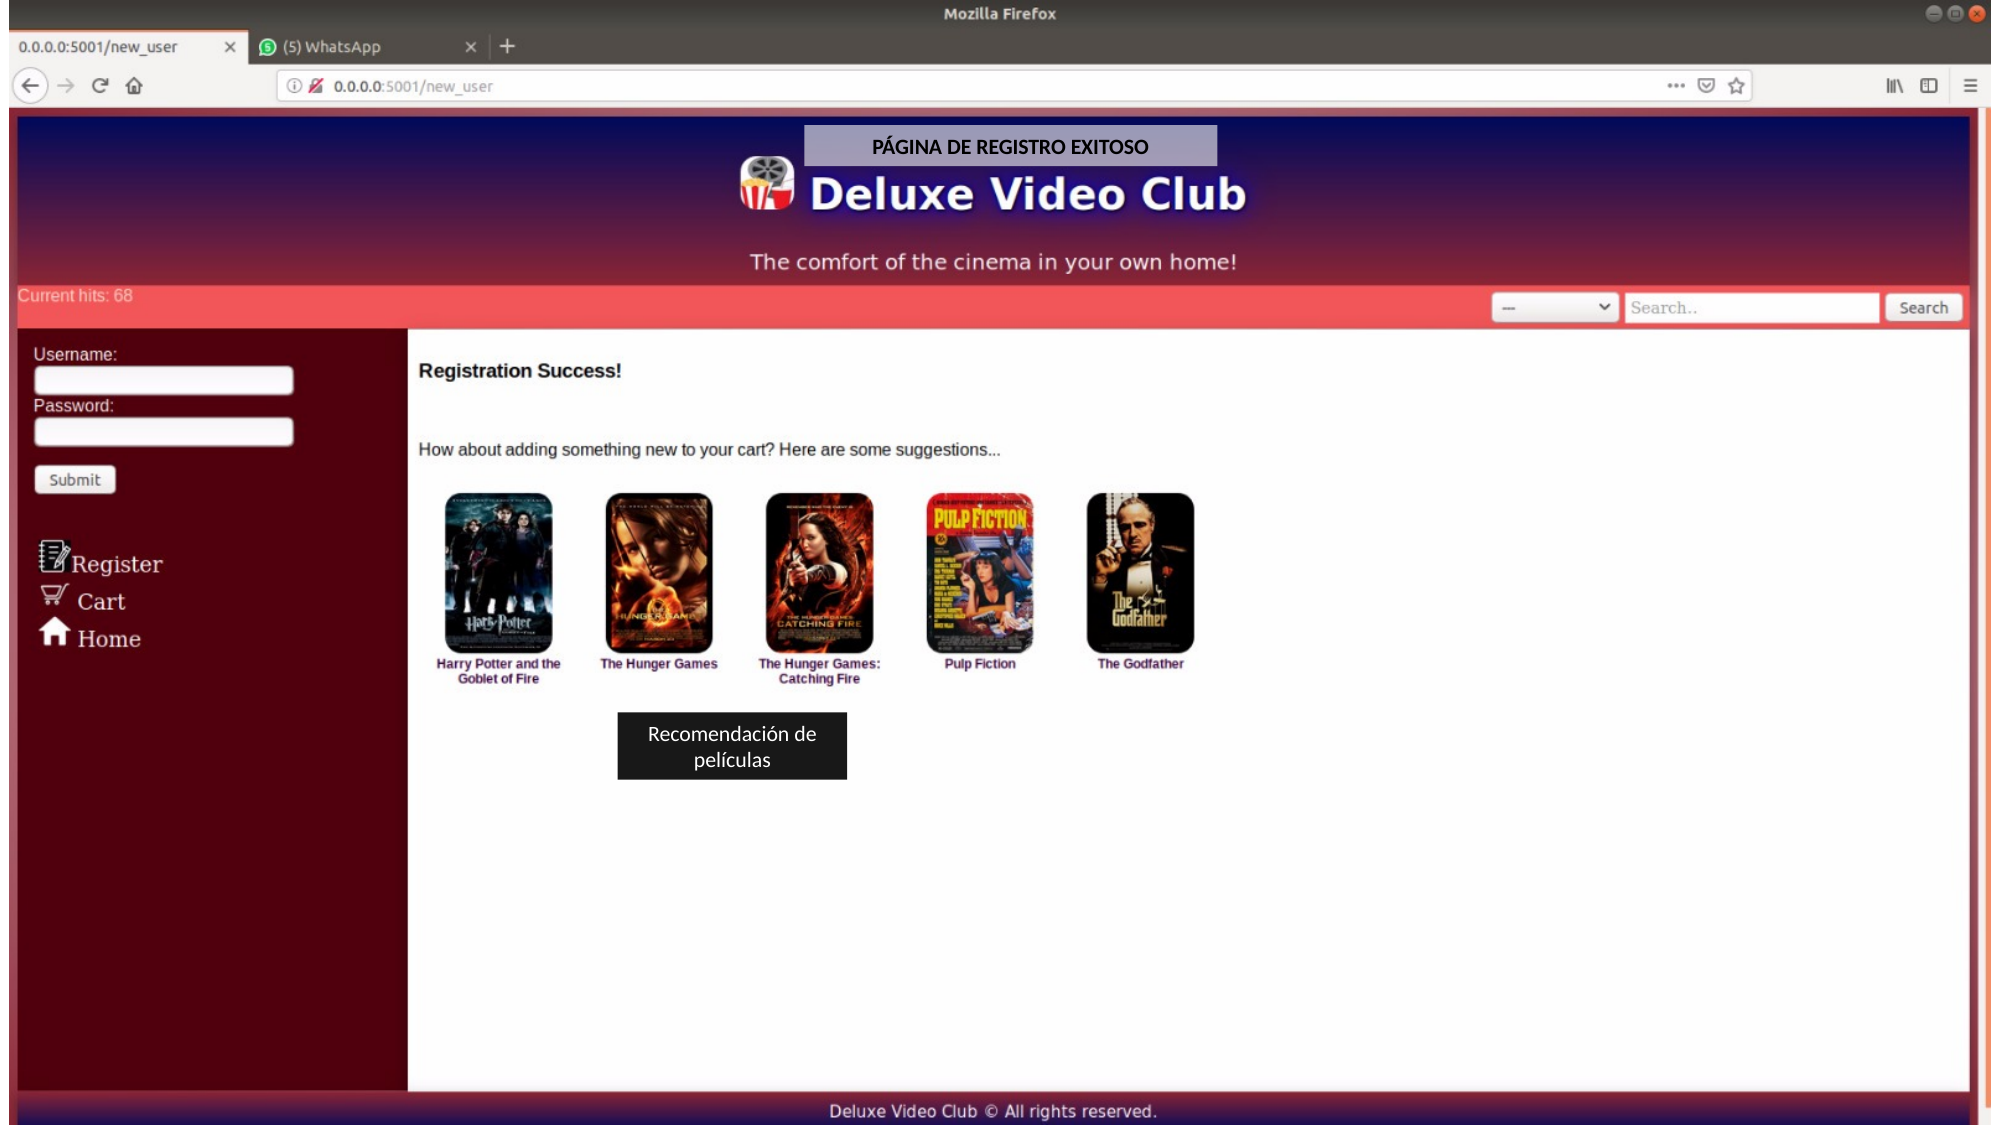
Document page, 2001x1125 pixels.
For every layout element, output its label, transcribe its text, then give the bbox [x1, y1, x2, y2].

picture [9, 0, 1991, 1125]
text_box Recomendación de películas [617, 712, 848, 780]
text_box PÁGINA DE REGISTRO EXITOSO [804, 125, 1218, 167]
